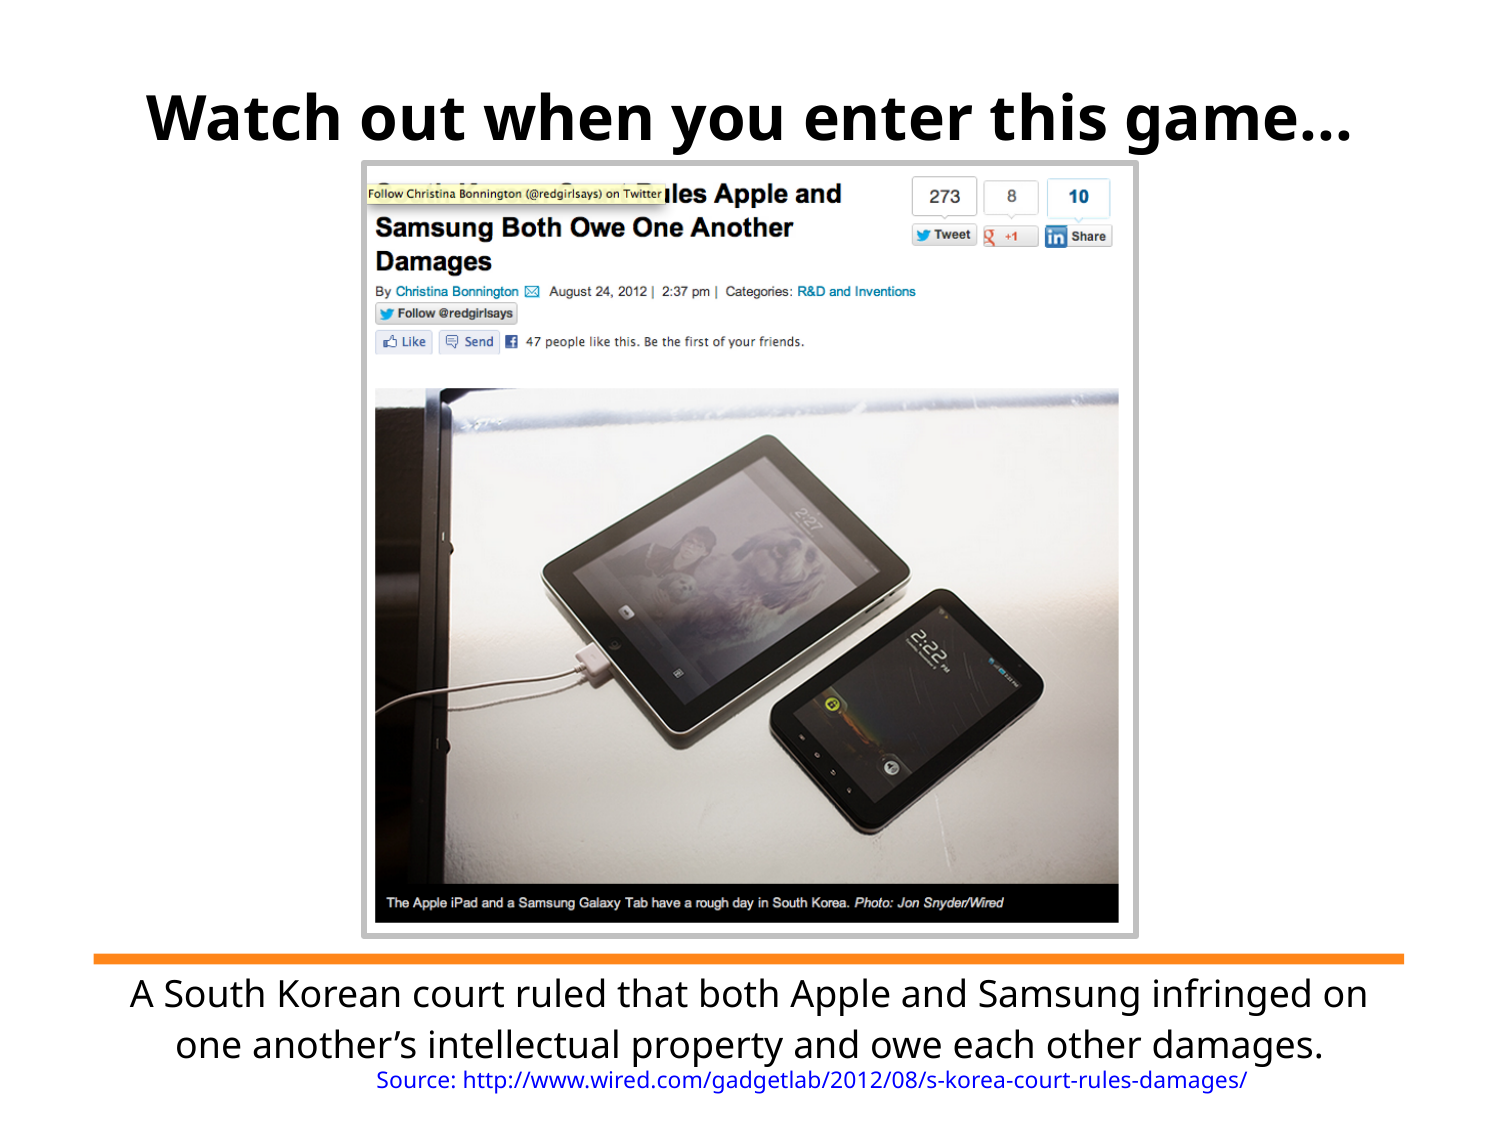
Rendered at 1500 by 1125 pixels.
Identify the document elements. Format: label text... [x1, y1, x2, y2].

text_box A South Korean court ruled that both Apple and Samsung infringed on one another’s intellectual property and owe each other damages. [85, 960, 1415, 1064]
picture [0, 0, 1500, 1125]
text_box Source: http://www.wired.com/gadgetlab/2012/08/s-korea-court-rules-damages/ [361, 1056, 1139, 1098]
title Watch out when you enter this game... [75, 44, 1426, 188]
